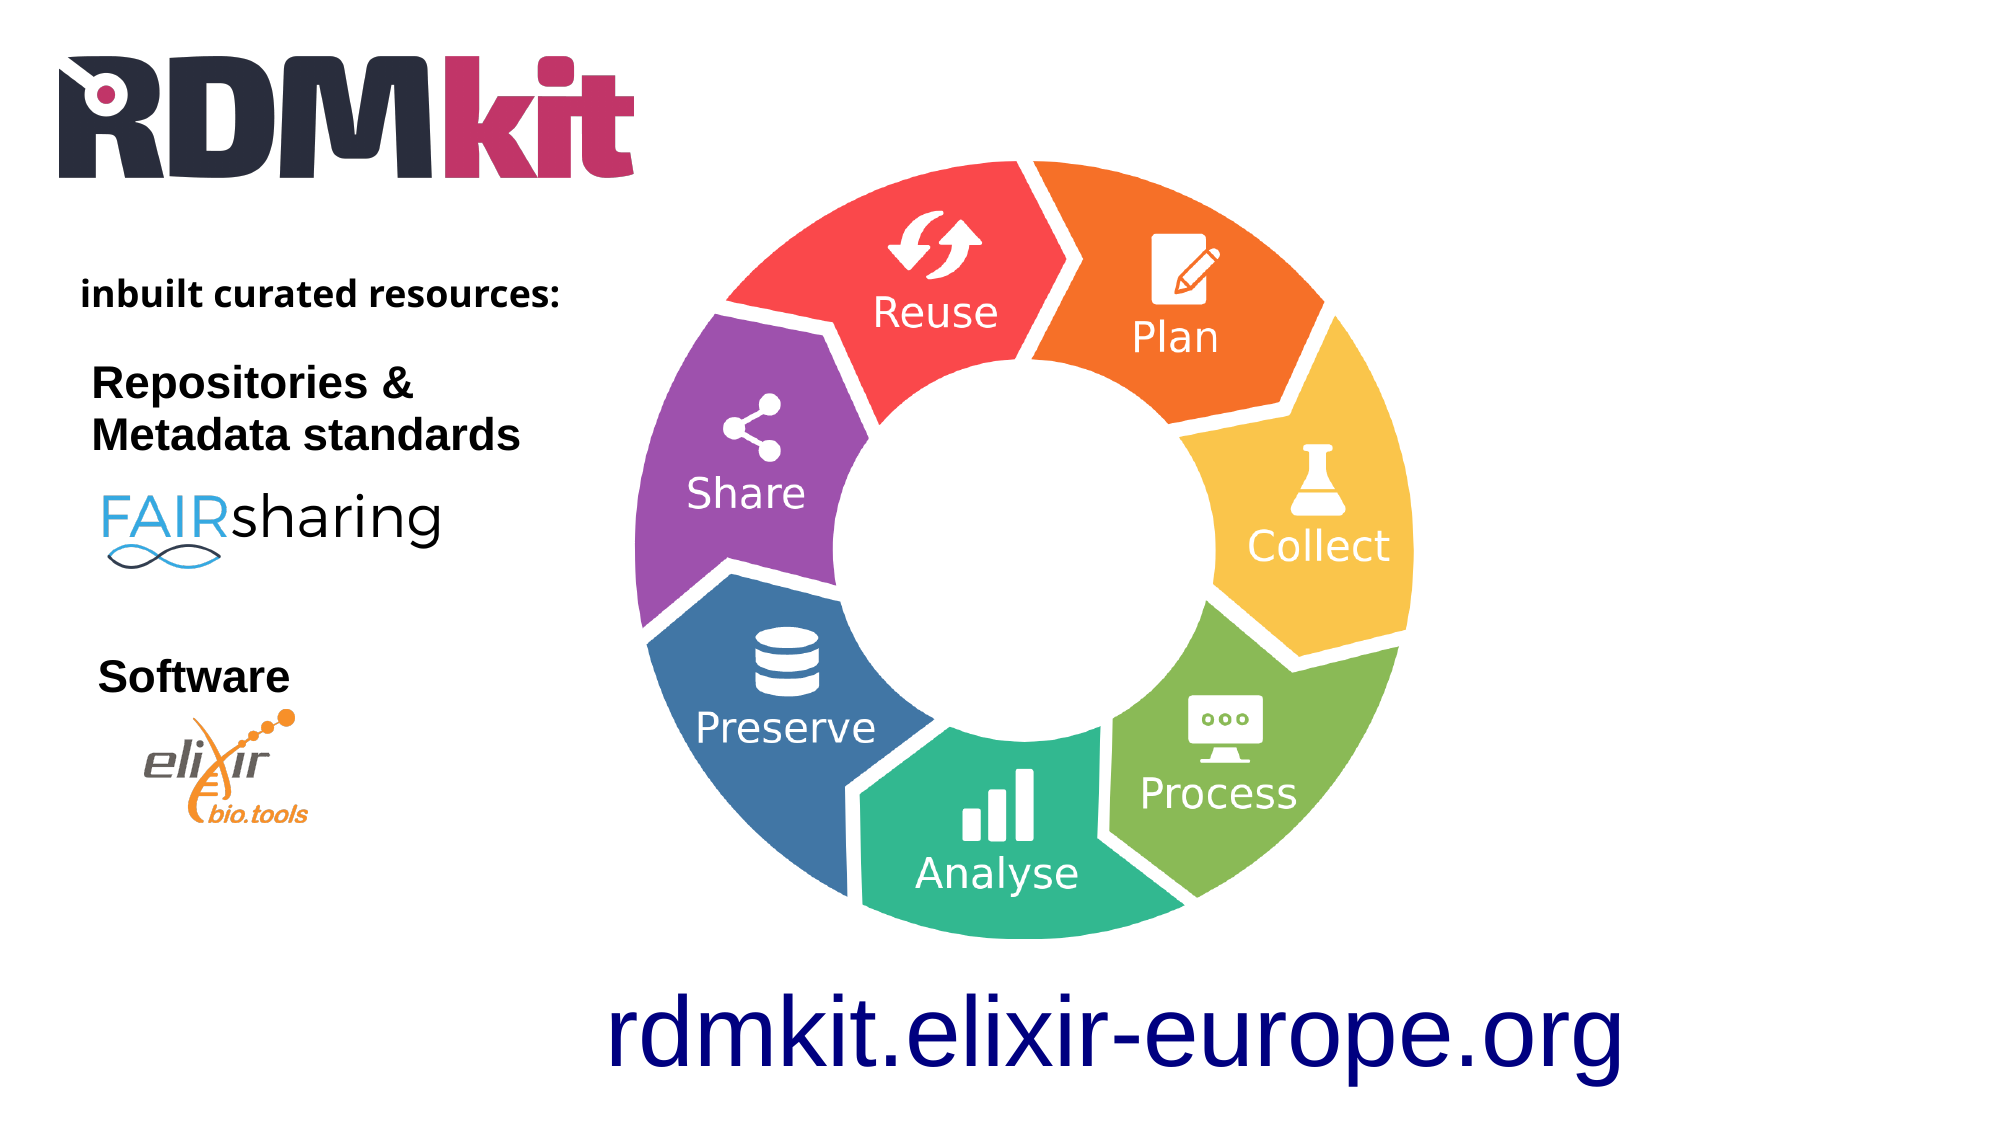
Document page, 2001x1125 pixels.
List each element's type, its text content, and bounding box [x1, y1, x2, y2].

picture [76, 472, 455, 579]
text_box rdmkit.elixir-europe.org [590, 968, 1642, 1096]
picture [144, 709, 308, 823]
text_box Repositories & Metadata standards [76, 350, 537, 468]
text_box Software [82, 643, 306, 710]
text_box inbuilt curated resources: [64, 259, 504, 313]
picture [59, 56, 1418, 939]
